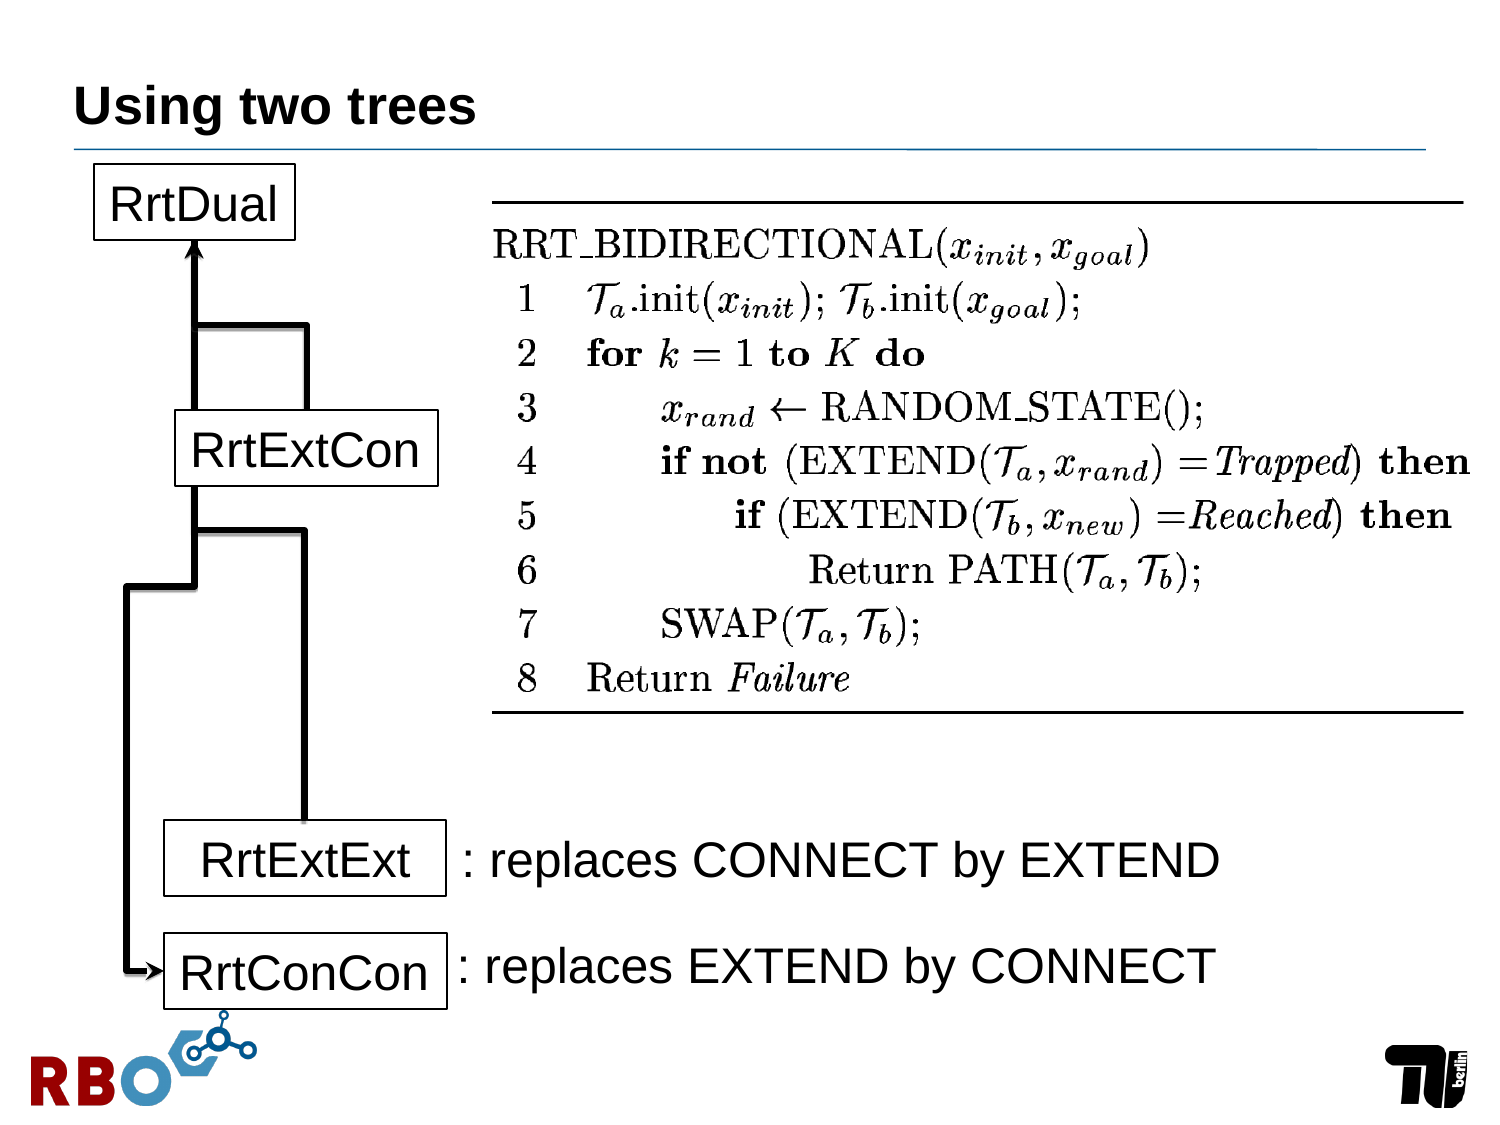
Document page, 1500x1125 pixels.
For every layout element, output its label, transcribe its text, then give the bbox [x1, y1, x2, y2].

text_box RrtExtCon [175, 410, 439, 486]
text_box RrtConCon [164, 933, 447, 1009]
title Using two trees [73, 70, 1424, 173]
text_box : replaces CONNECT by EXTEND [446, 819, 1462, 896]
text_box : replaces EXTEND by CONNECT [441, 926, 1441, 1002]
text_box RrtDual [93, 164, 296, 240]
picture [1377, 1045, 1468, 1108]
picture [31, 1010, 257, 1106]
text_box RrtExtExt [164, 820, 446, 896]
picture [465, 193, 1500, 733]
